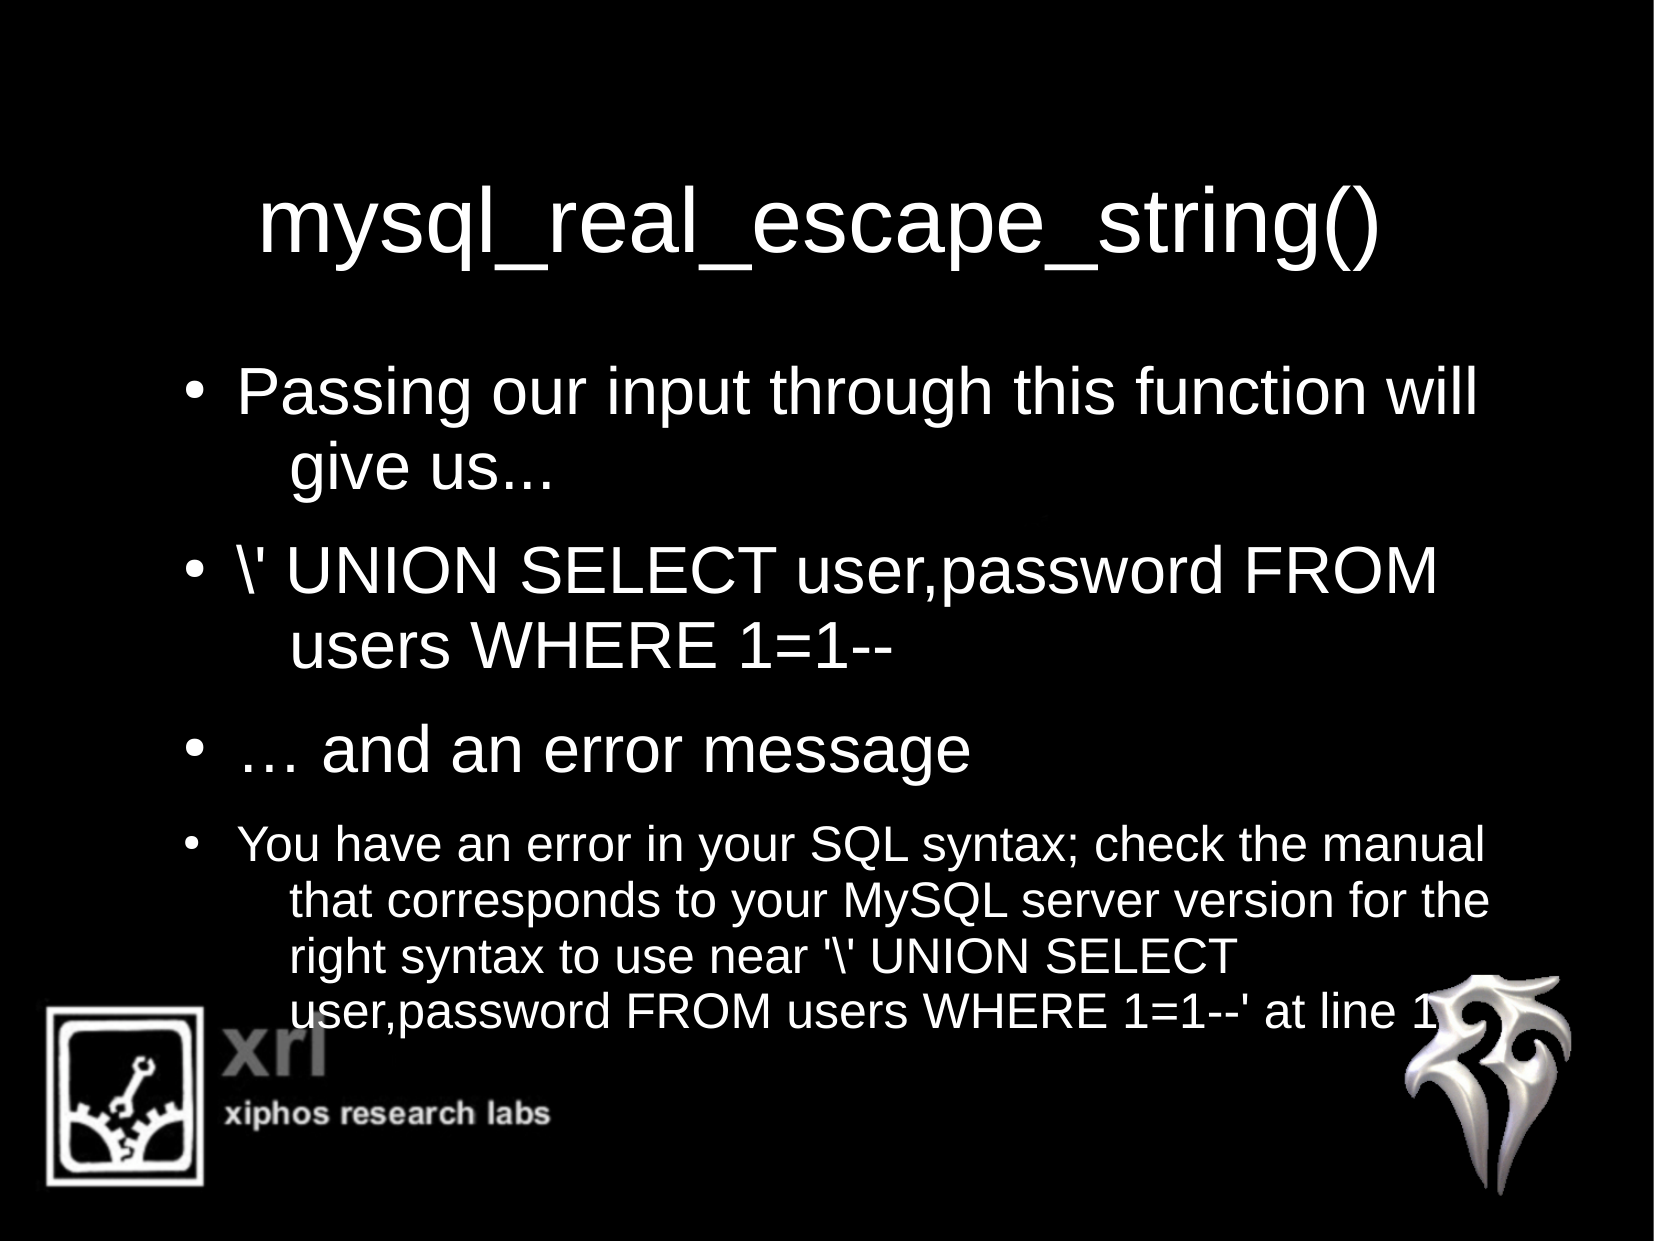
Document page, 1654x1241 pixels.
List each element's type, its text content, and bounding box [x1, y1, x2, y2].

list Passing our input through this function will give us... \' UNION SELECT user,password FROM users WHERE 1=1-- … and an error message You have an error in your SQL syntax; check the manual that corresponds to your MySQL server version for the right syntax to use near '\' UNION SELECT user,password FROM users WHERE 1=1--' at line 1 [147, 354, 1506, 1173]
title mysql_real_escape_string() [135, 117, 1506, 325]
picture [0, 0, 1654, 1241]
